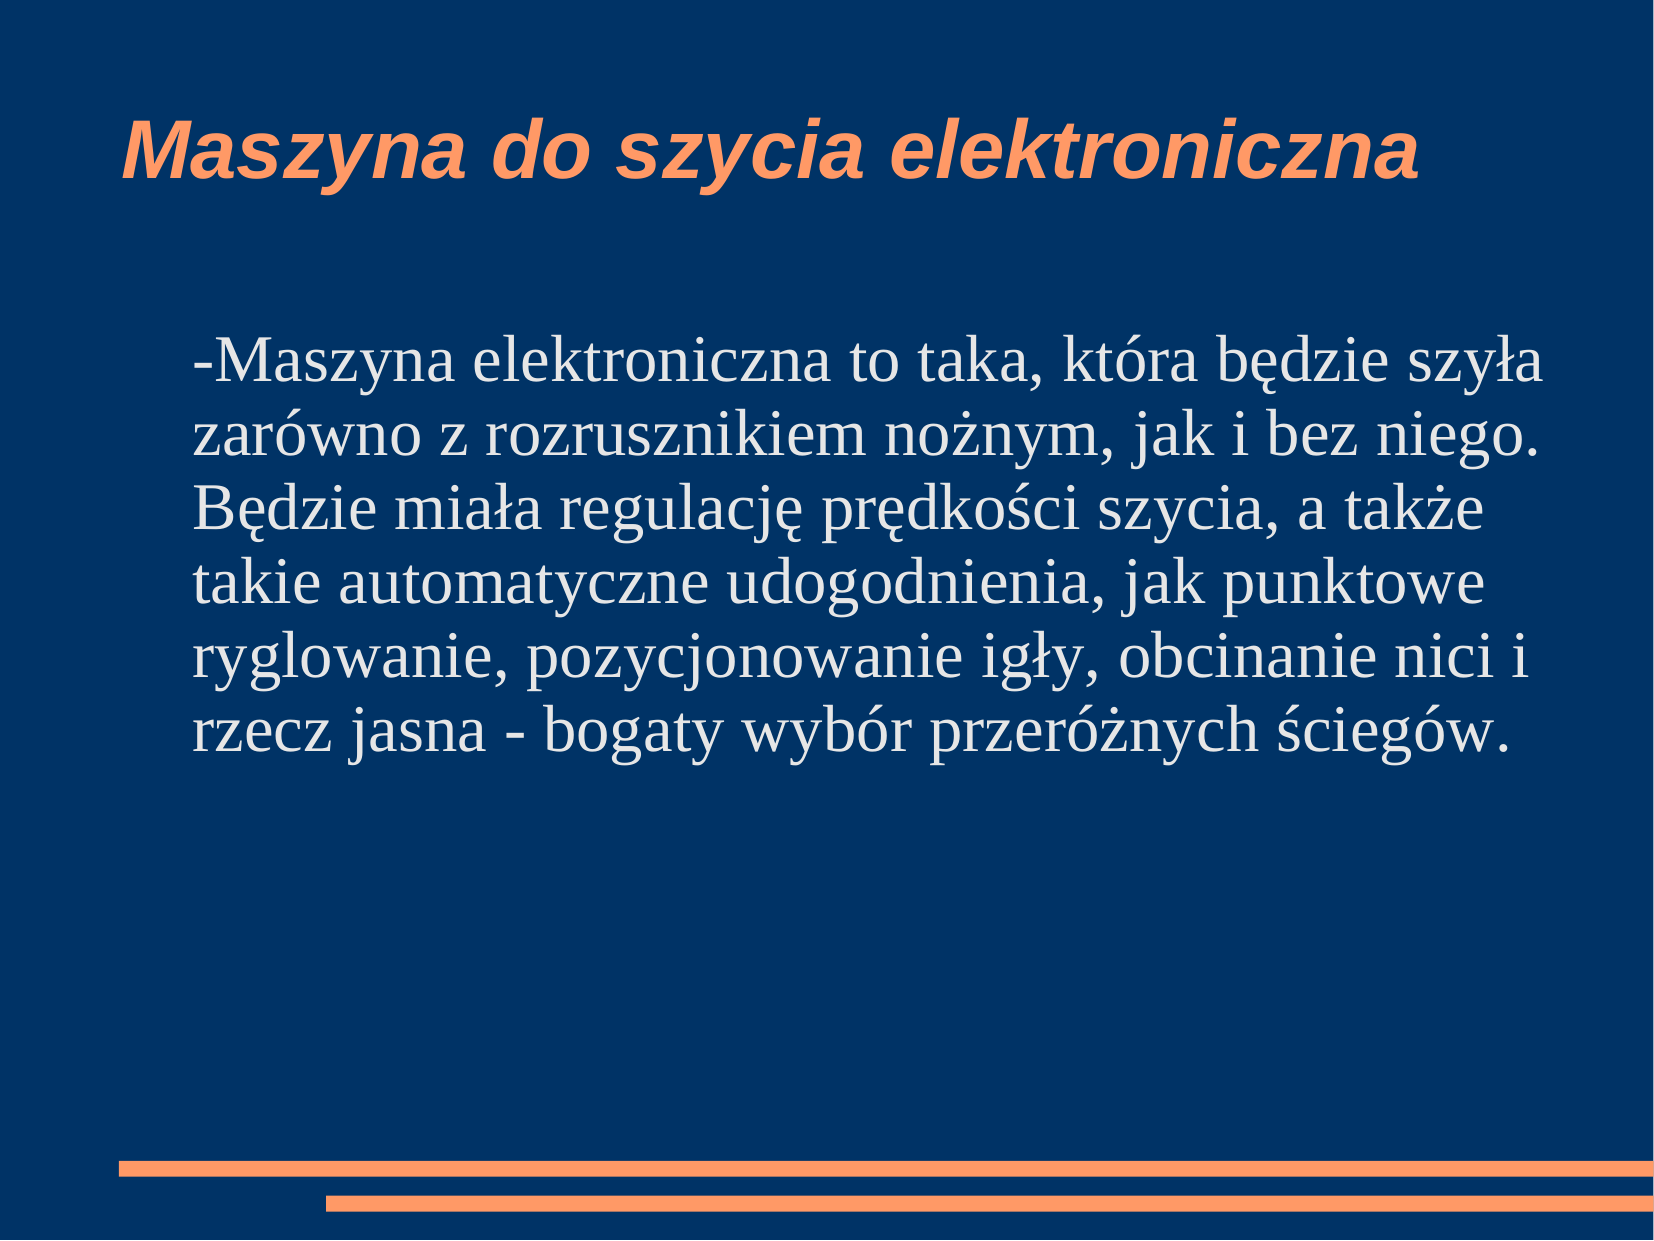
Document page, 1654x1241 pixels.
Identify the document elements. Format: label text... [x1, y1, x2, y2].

list -Maszyna elektroniczna to taka, która będzie szyła zarówno z rozrusznikiem nożnym, jak i bez niego. Będzie miała regulację prędkości szycia, a także takie automatyczne udogodnienia, jak punktowe ryglowanie, pozycjonowanie igły, obcinanie nici i rzecz jasna - bogaty wybór przeróżnych ściegów. [121, 321, 1561, 1132]
title Maszyna do szycia elektroniczna [121, 46, 1534, 254]
